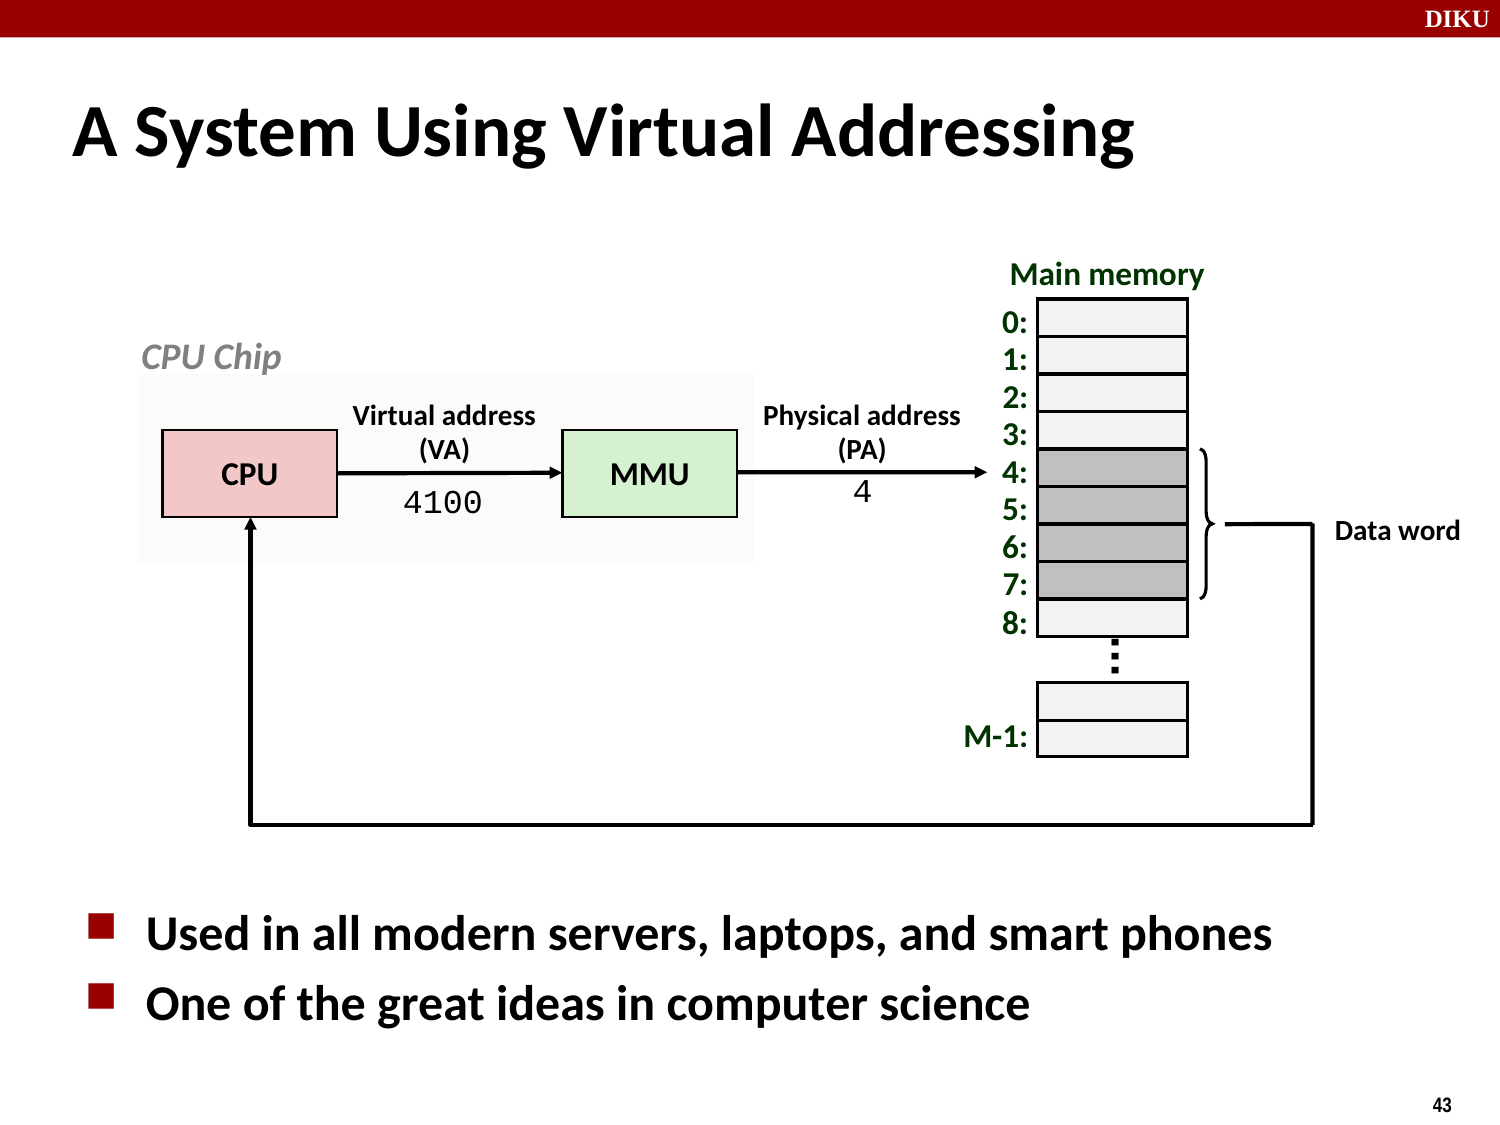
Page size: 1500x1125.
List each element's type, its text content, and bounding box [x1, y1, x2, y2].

text_box CPU [162, 429, 338, 518]
text_box Used in all modern servers, laptops, and smart phones One of the great ideas in computer science [74, 892, 1438, 1100]
text_box CPU Chip [126, 324, 297, 384]
text_box [1037, 298, 1188, 637]
text_box Main memory [994, 249, 1220, 305]
text_box [1037, 682, 1188, 757]
text_box [252, 474, 755, 563]
text_box 8: [987, 599, 1044, 654]
text_box 7: [987, 560, 1044, 599]
text_box Physical address (PA) [748, 390, 976, 470]
text_box MMU [562, 429, 738, 518]
text_box Data word [1319, 504, 1477, 555]
text_box 5: [987, 485, 1044, 523]
text_box 4: [987, 448, 1044, 485]
text_box A System Using Virtual Addressing [57, 62, 1488, 191]
text_box Virtual address (VA) [337, 390, 552, 475]
text_box [139, 374, 755, 563]
text_box 4100 [388, 472, 498, 528]
text_box 1: [987, 335, 1037, 373]
text_box 3: [987, 410, 1037, 448]
text_box 4 [837, 461, 888, 517]
text_box 2: [987, 373, 1037, 410]
text_box ... [1049, 637, 1200, 675]
text_box 0: [987, 298, 1037, 335]
text_box M-1: [948, 711, 1044, 766]
text_box 6: [987, 523, 1044, 560]
